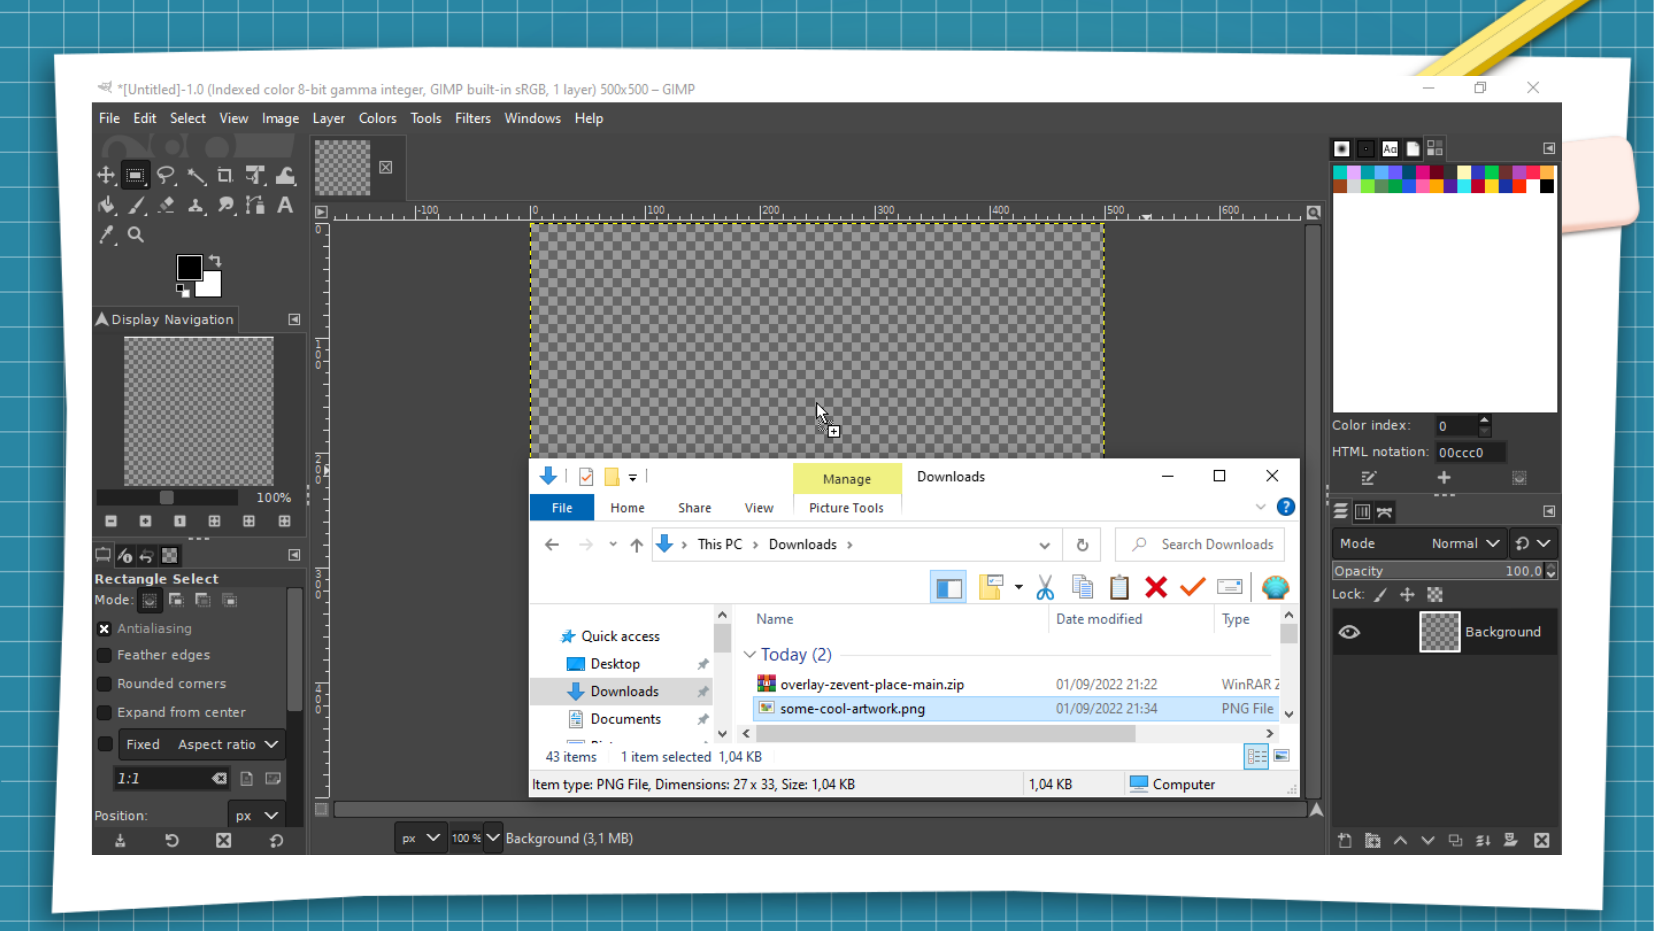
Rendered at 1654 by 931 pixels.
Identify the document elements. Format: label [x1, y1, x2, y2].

picture [91, 76, 1562, 855]
